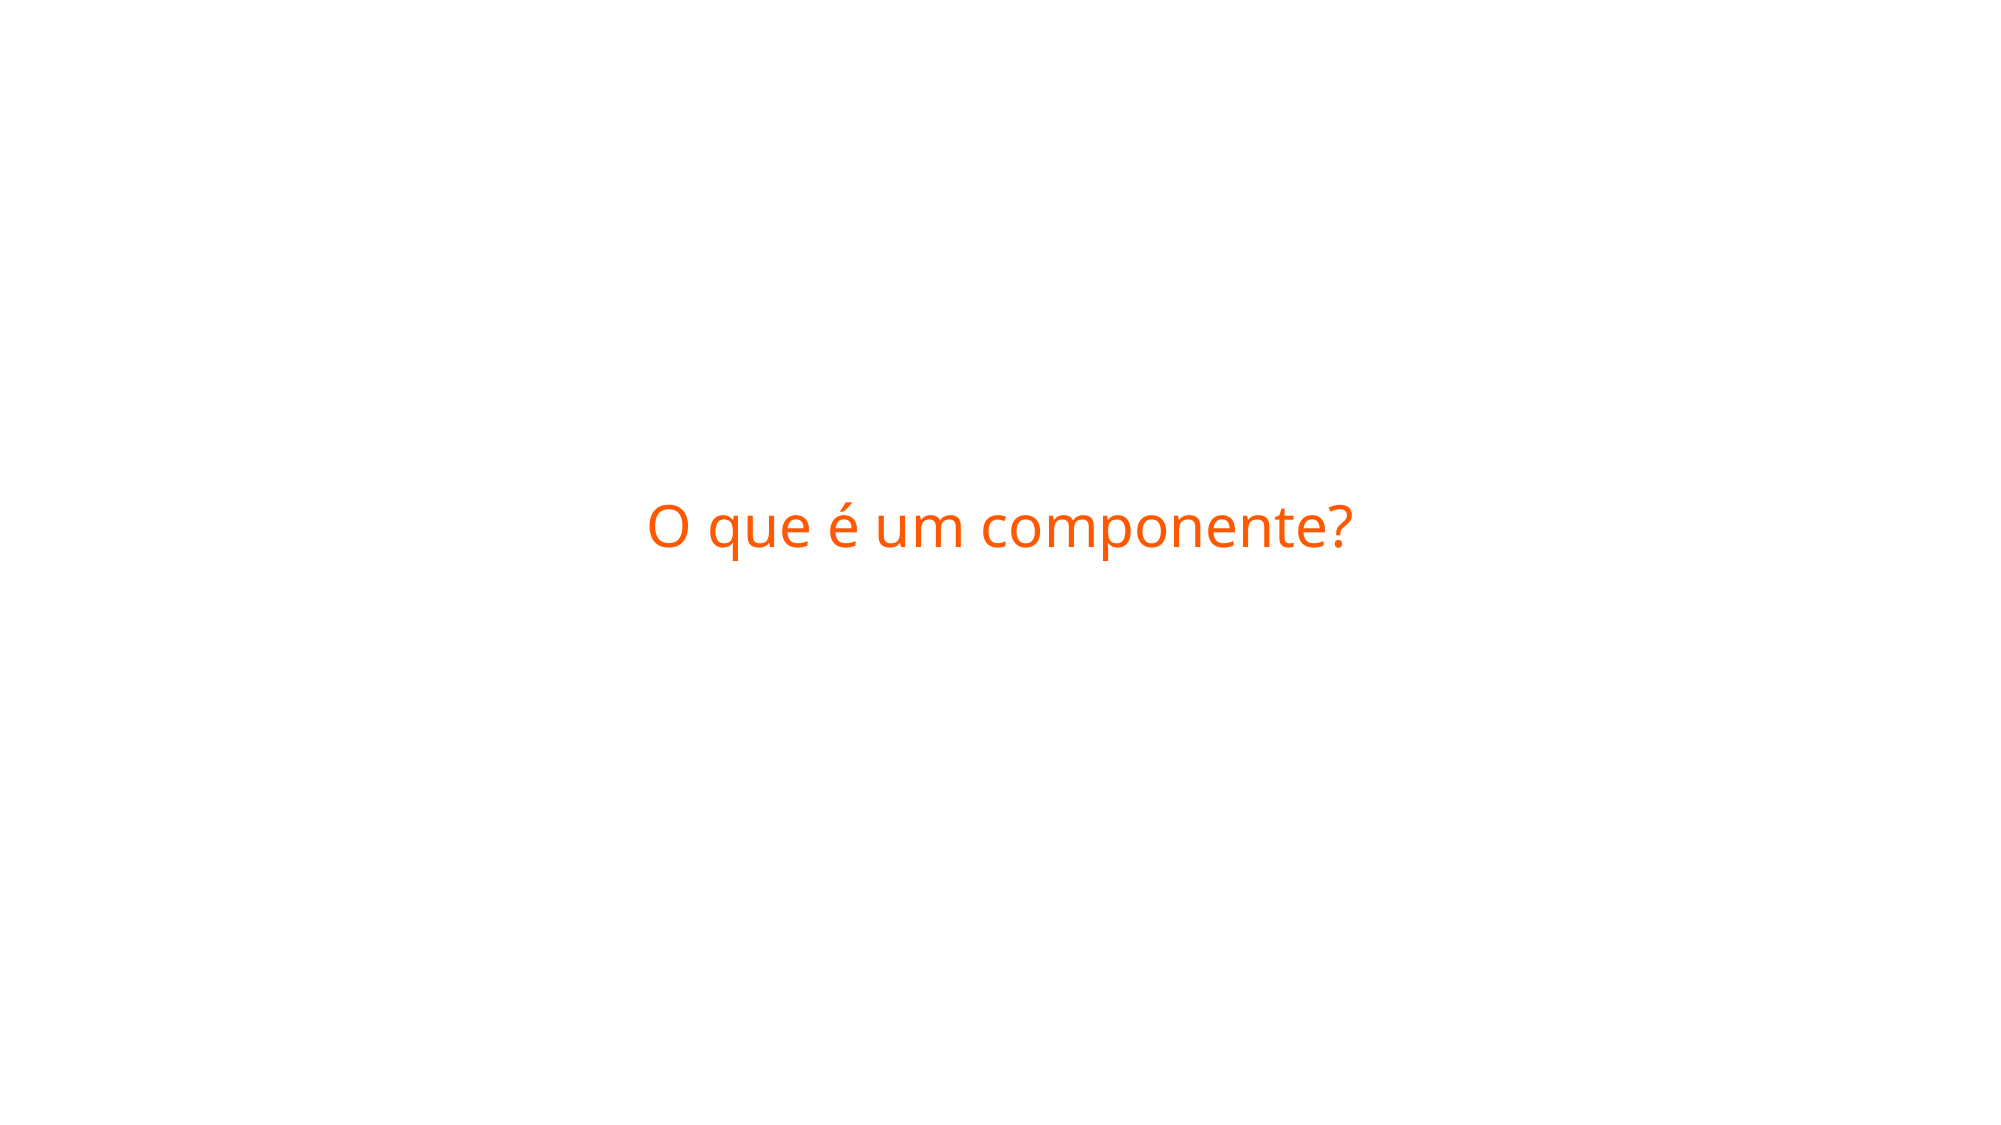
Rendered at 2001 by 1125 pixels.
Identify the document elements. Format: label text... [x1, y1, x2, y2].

text_box O que é um componente? [512, 481, 1488, 563]
